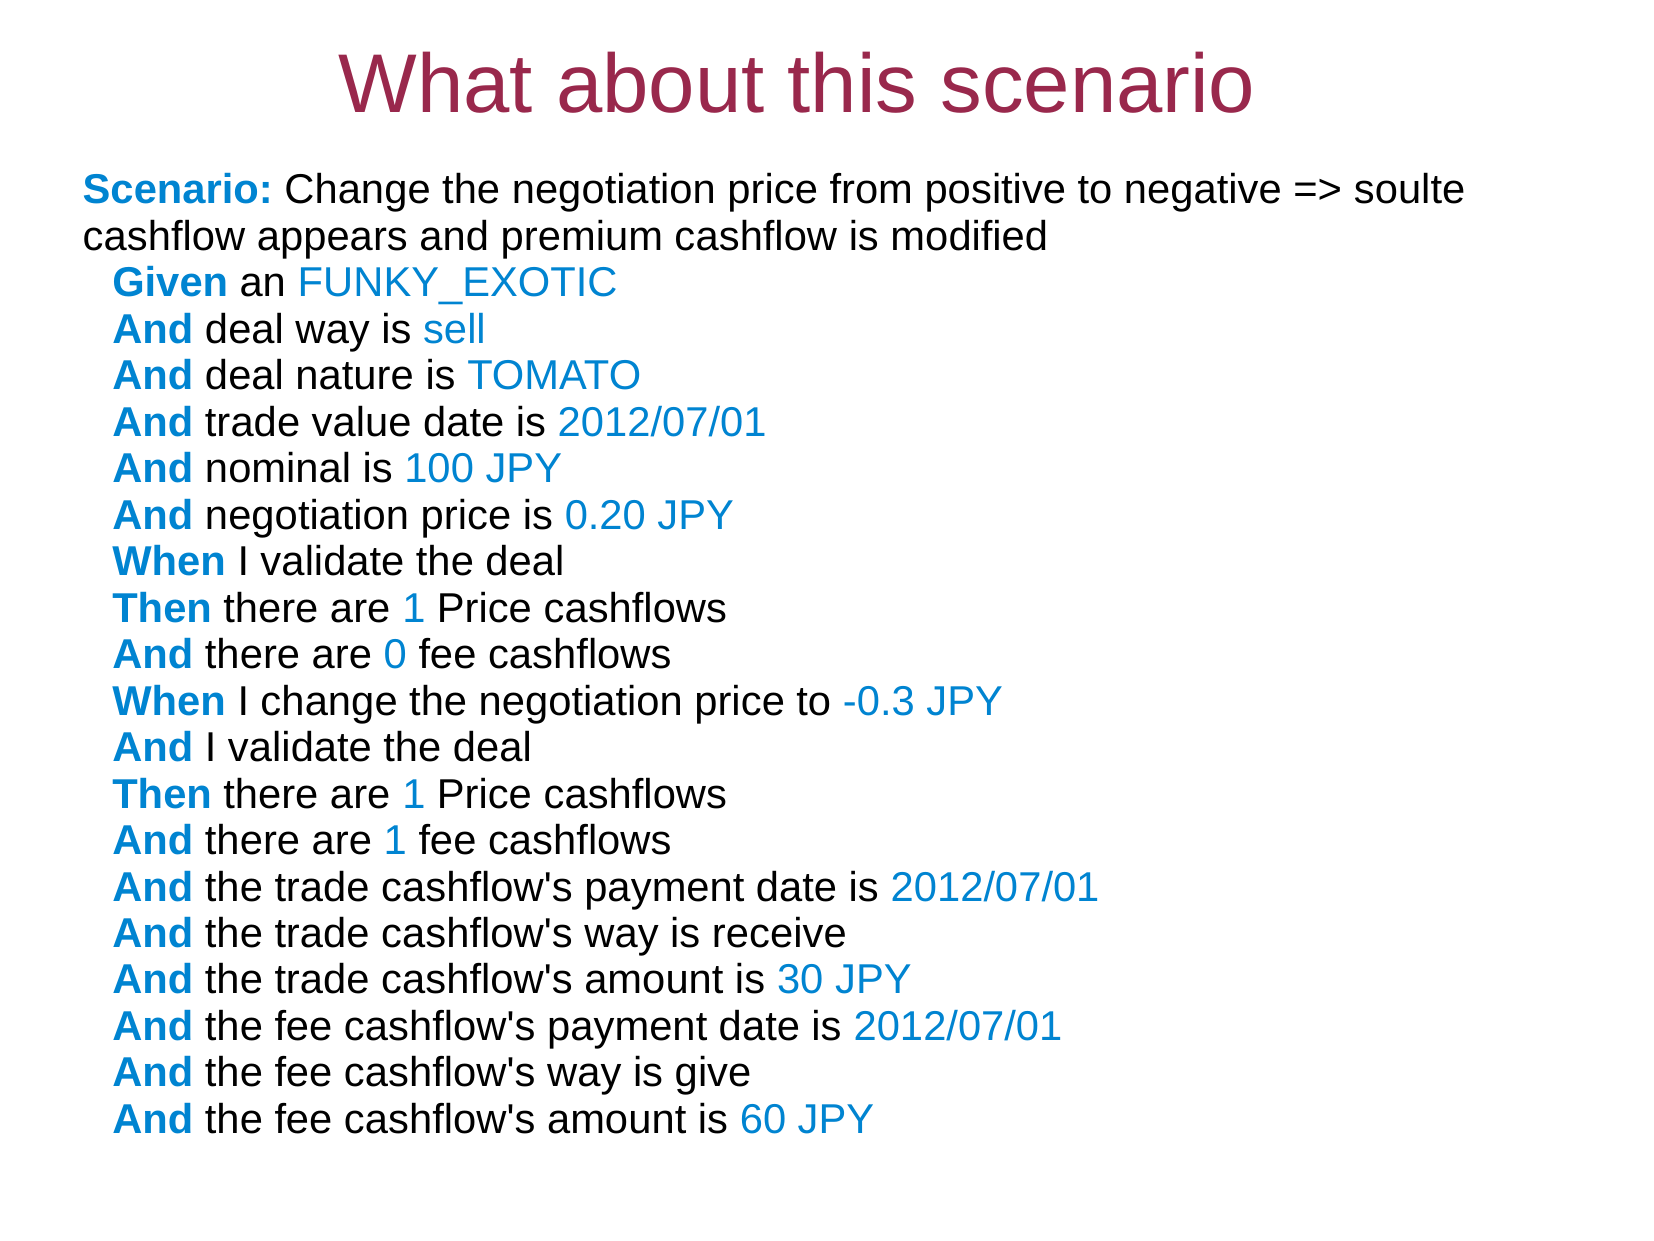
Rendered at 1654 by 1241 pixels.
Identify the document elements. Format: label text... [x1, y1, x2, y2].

list Scenario: Change the negotiation price from positive to negative => soulte cashflow appears and premium cashflow is modified Given an FUNKY_EXOTIC And deal way is sell And deal nature is TOMATO And trade value date is 2012/07/01 And nominal is 100 JPY And negotiation price is 0.20 JPY When I validate the deal Then there are 1 Price cashflows And there are 0 fee cashflows When I change the negotiation price to -0.3 JPY And I validate the deal Then there are 1 Price cashflows And there are 1 fee cashflows And the trade cashflow's payment date is 2012/07/01 And the trade cashflow's way is receive And the trade cashflow's amount is 30 JPY And the fee cashflow's payment date is 2012/07/01 And the fee cashflow's way is give And the fee cashflow's amount is 60 JPY [82, 166, 1571, 1189]
text_box What about this scenario [118, 29, 1477, 138]
